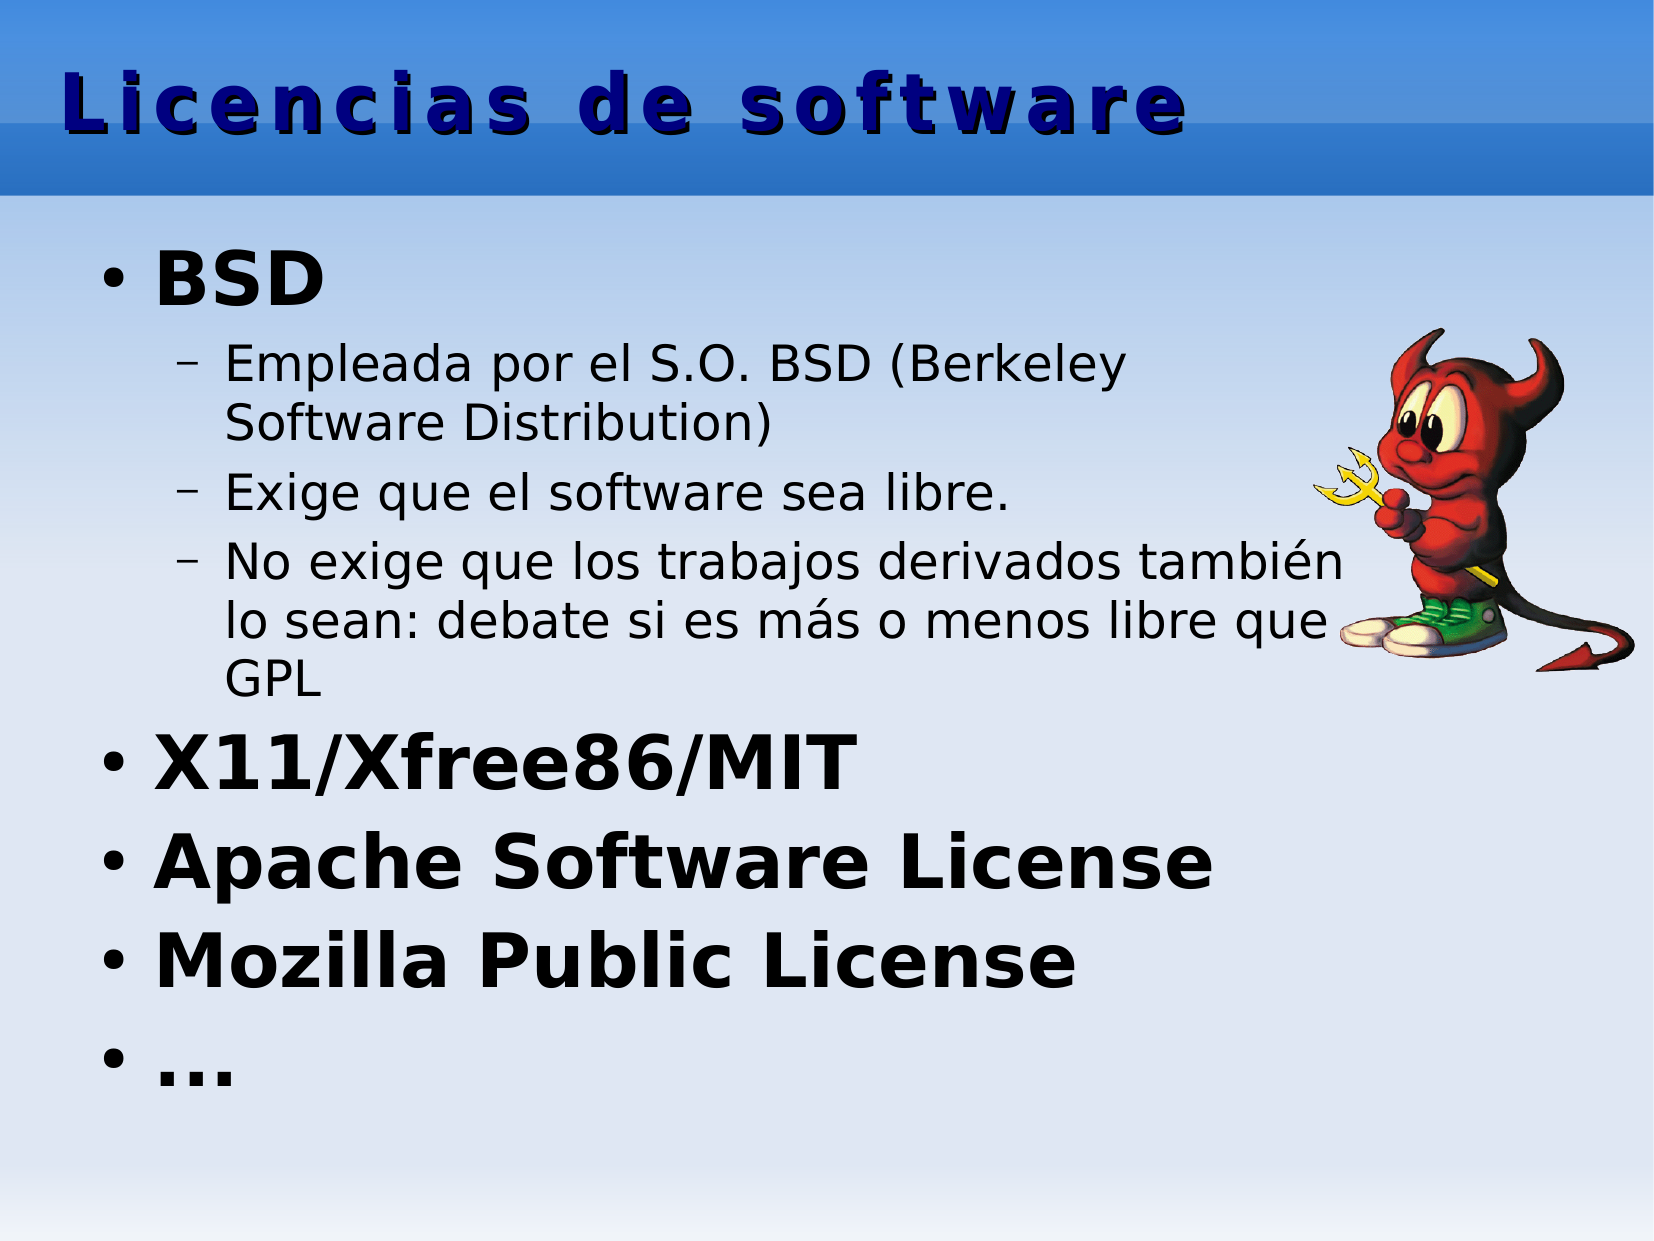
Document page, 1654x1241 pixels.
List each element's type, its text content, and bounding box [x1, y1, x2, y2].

list BSD Empleada por el S.O. BSD (Berkeley Software Distribution) Exige que el software sea libre. No exige que los trabajos derivados también lo sean: debate si es más o menos libre que GPL X11/Xfree86/MIT Apache Software License Mozilla Public License ... [82, 236, 1359, 1109]
picture [0, 0, 1654, 1241]
title Licencias de software [58, 29, 1654, 178]
